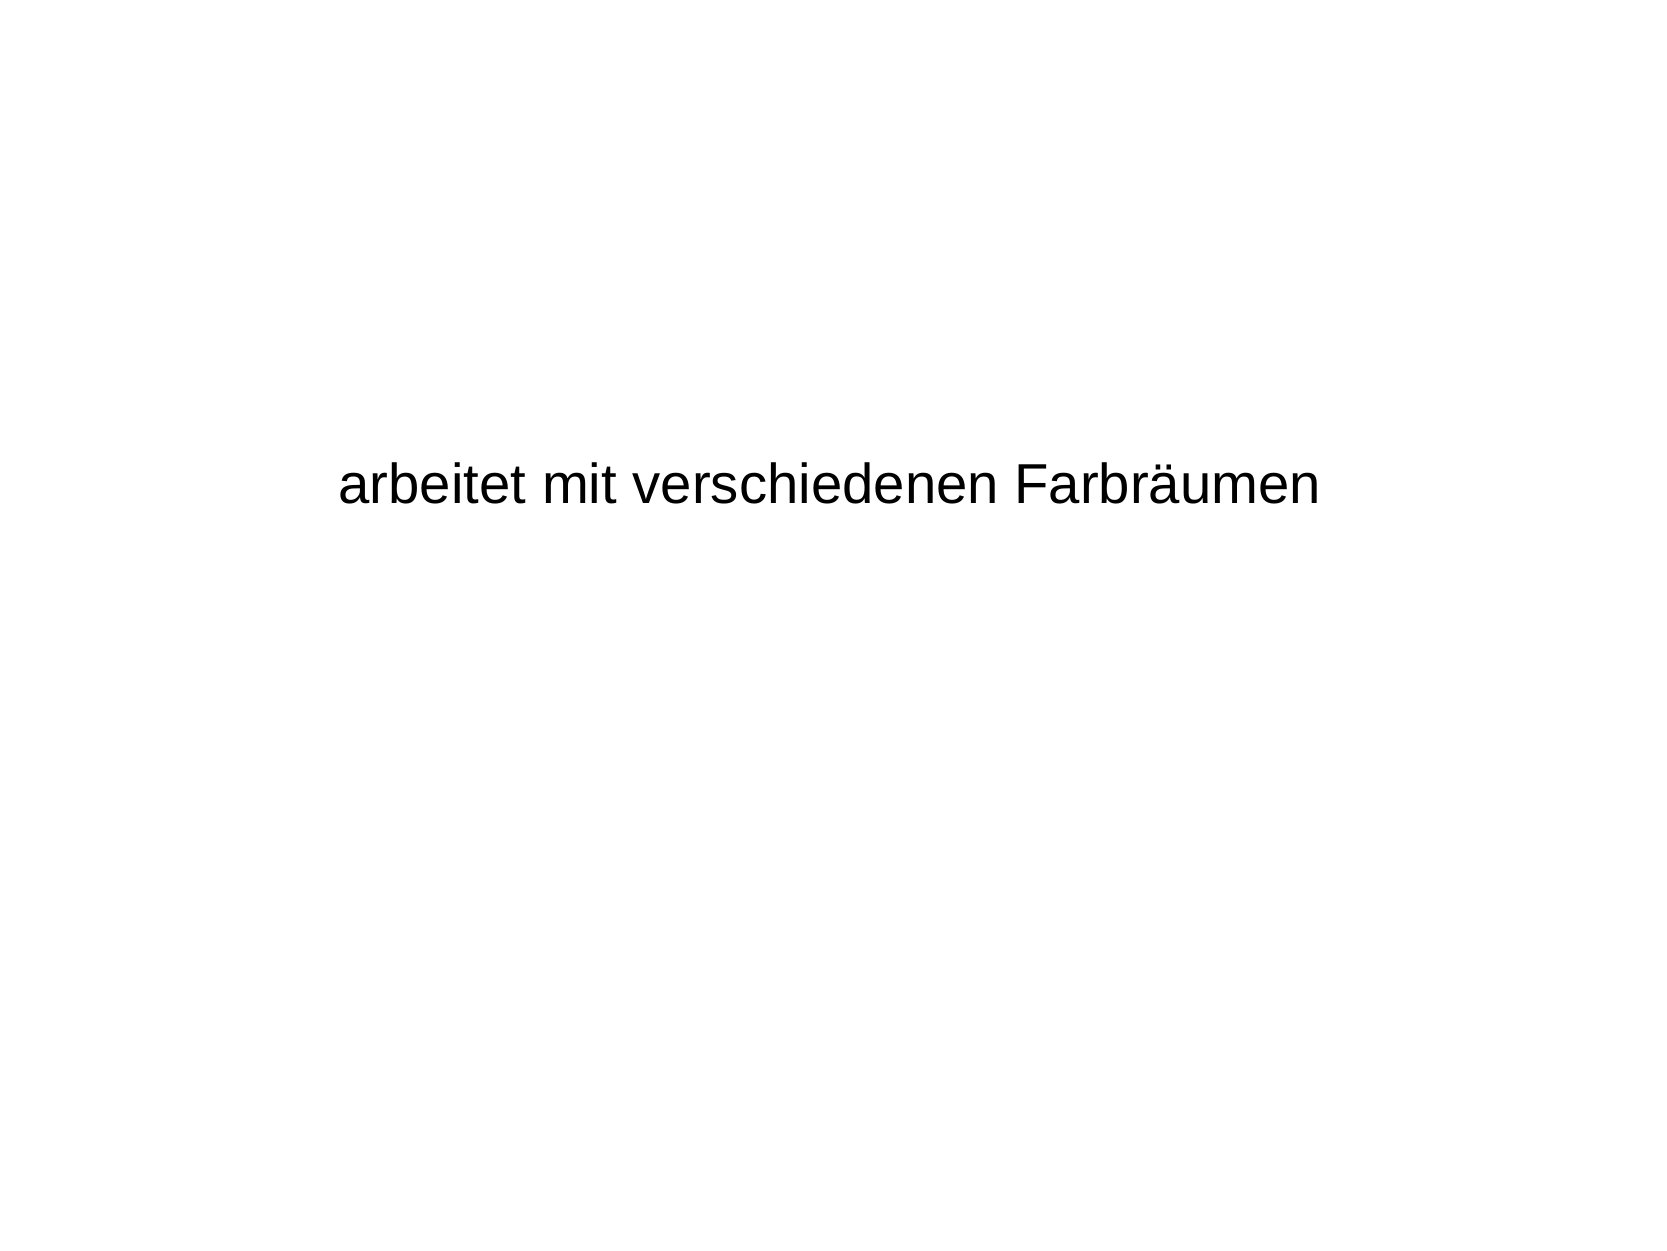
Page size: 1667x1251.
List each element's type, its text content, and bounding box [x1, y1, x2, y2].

subtitle arbeitet mit verschiedenen Farbräumen [0, 455, 1667, 817]
